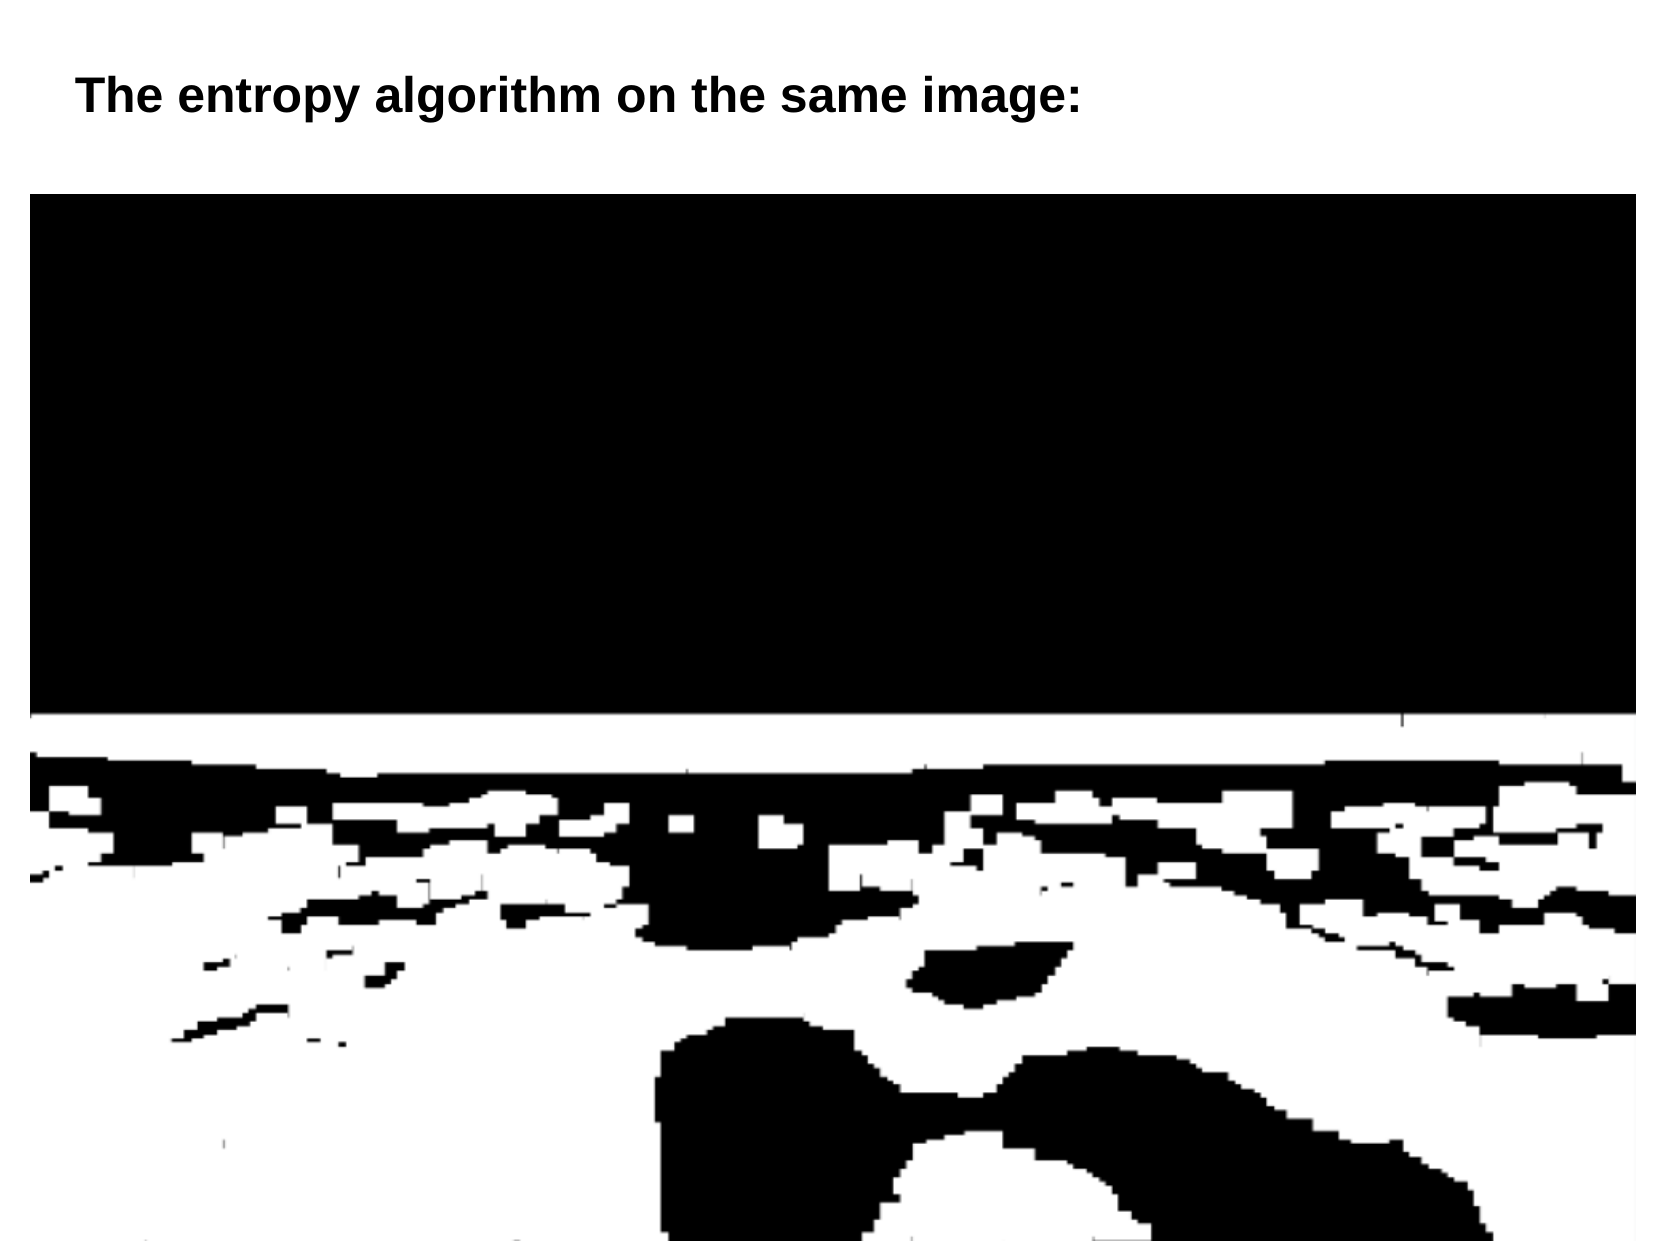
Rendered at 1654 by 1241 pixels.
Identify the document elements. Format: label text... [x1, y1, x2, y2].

text_box The entropy algorithm on the same image: [60, 60, 1216, 131]
picture [30, 194, 1636, 1241]
